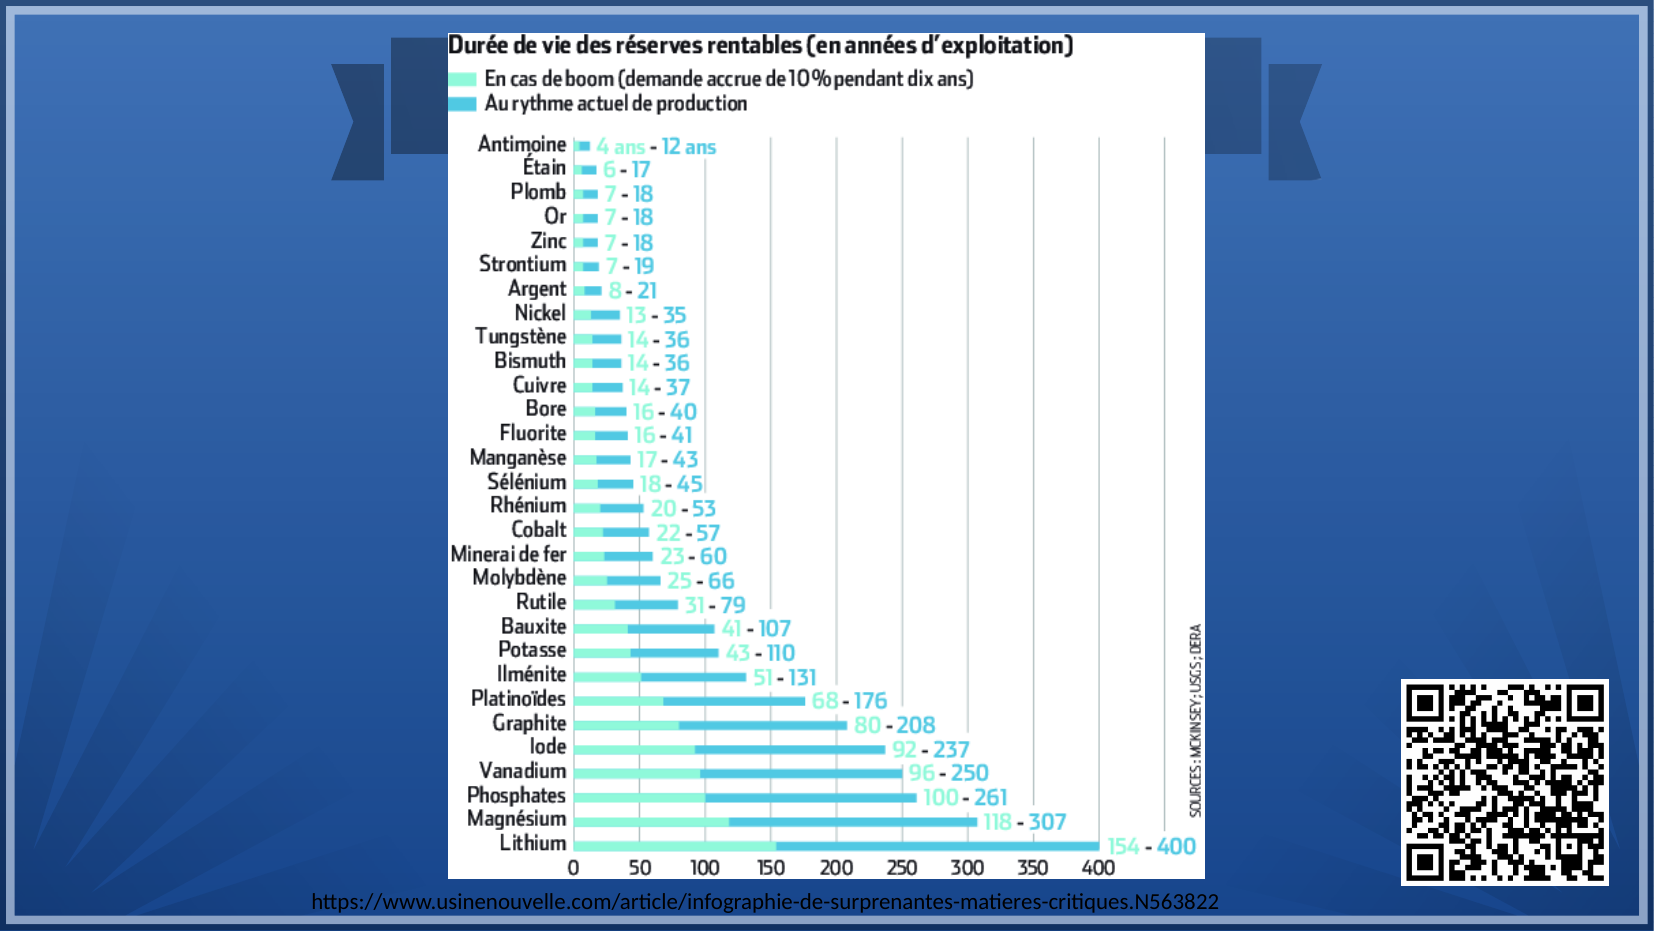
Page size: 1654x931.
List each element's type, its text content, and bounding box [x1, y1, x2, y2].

text_box https://www.usinenouvelle.com/article/infographie-de-surprenantes-matieres-critiques.N563822 [296, 878, 1443, 922]
picture [448, 33, 1205, 879]
picture [1401, 679, 1609, 886]
